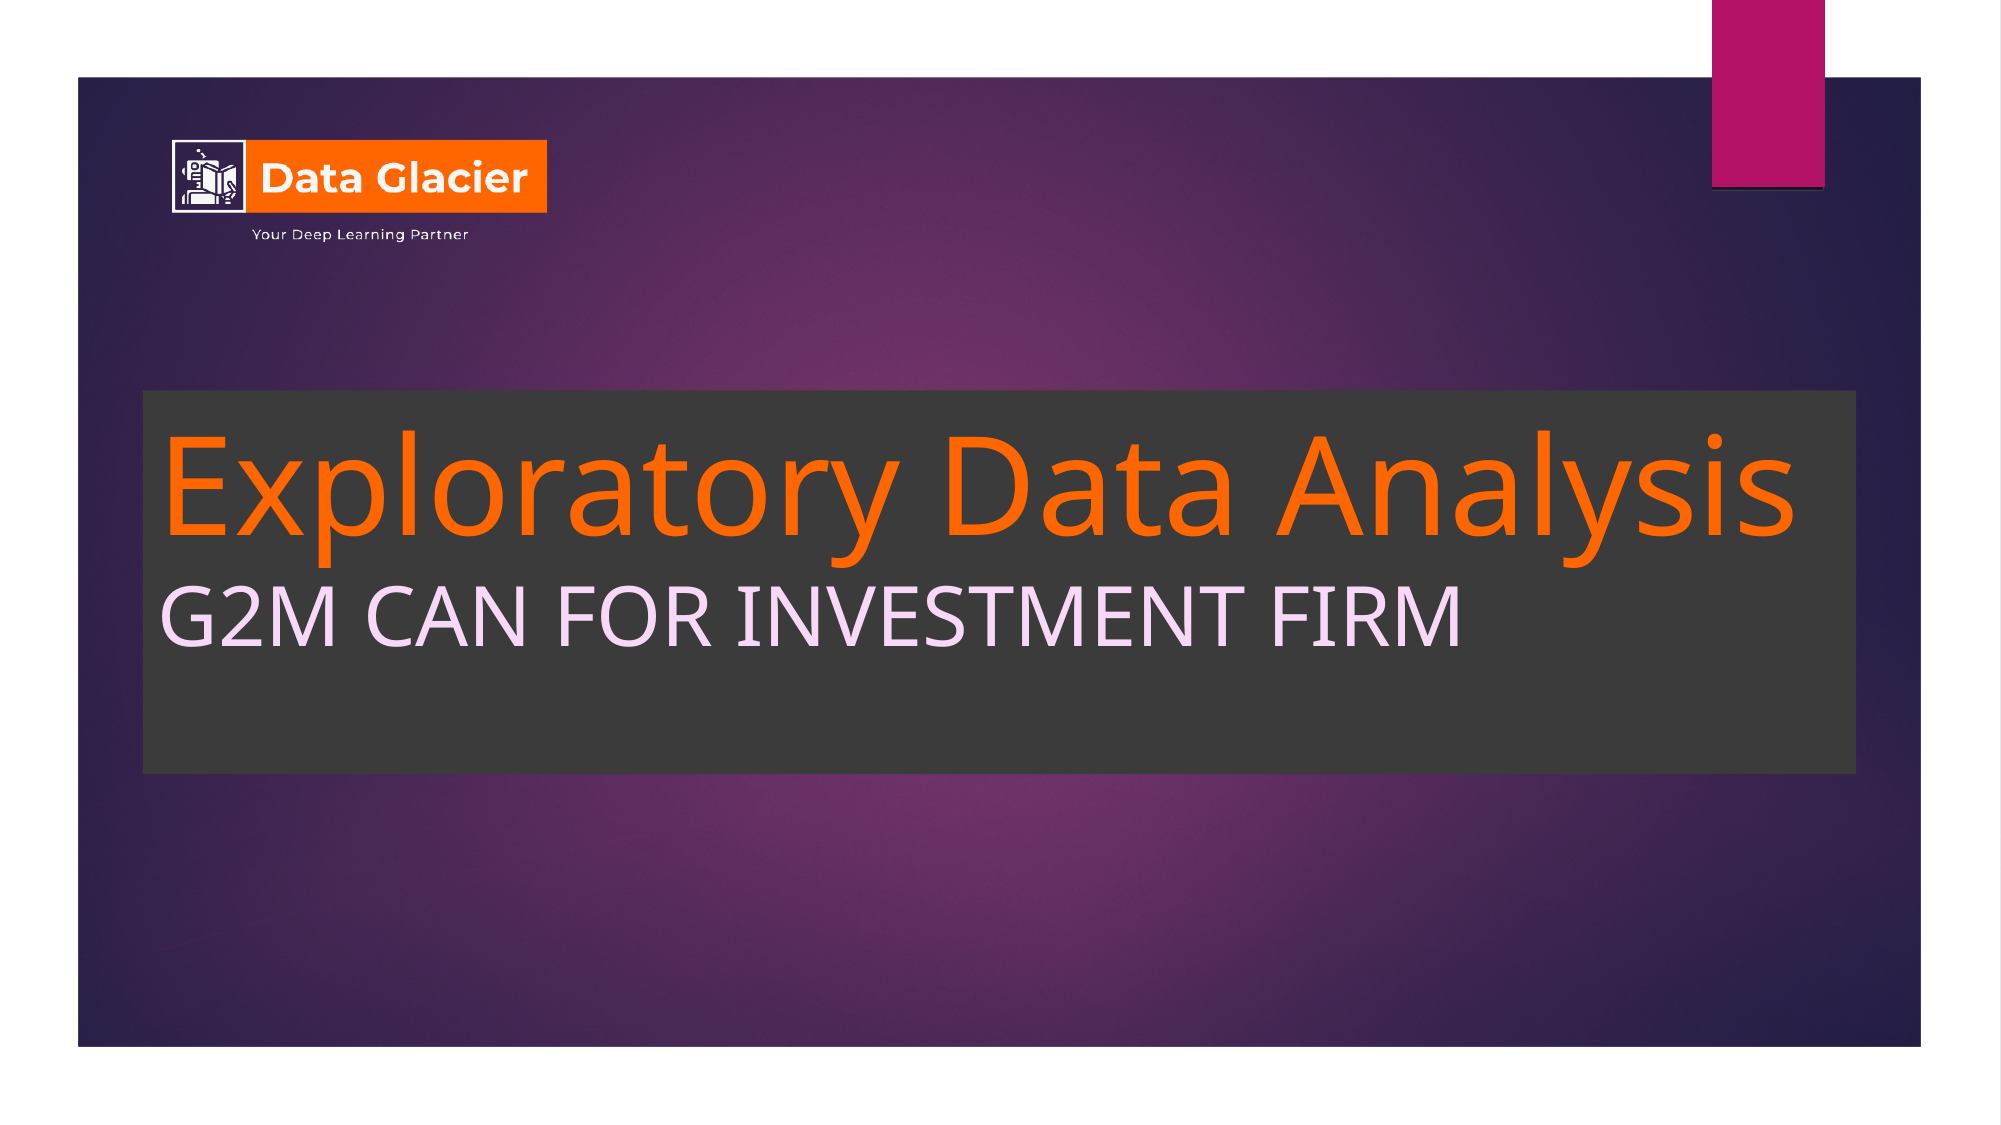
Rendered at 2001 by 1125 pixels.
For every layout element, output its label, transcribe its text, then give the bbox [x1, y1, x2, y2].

picture [168, 0, 551, 382]
text_box Exploratory Data Analysis G2M CAN FOR INVESTMENT FIRM [142, 390, 1857, 775]
